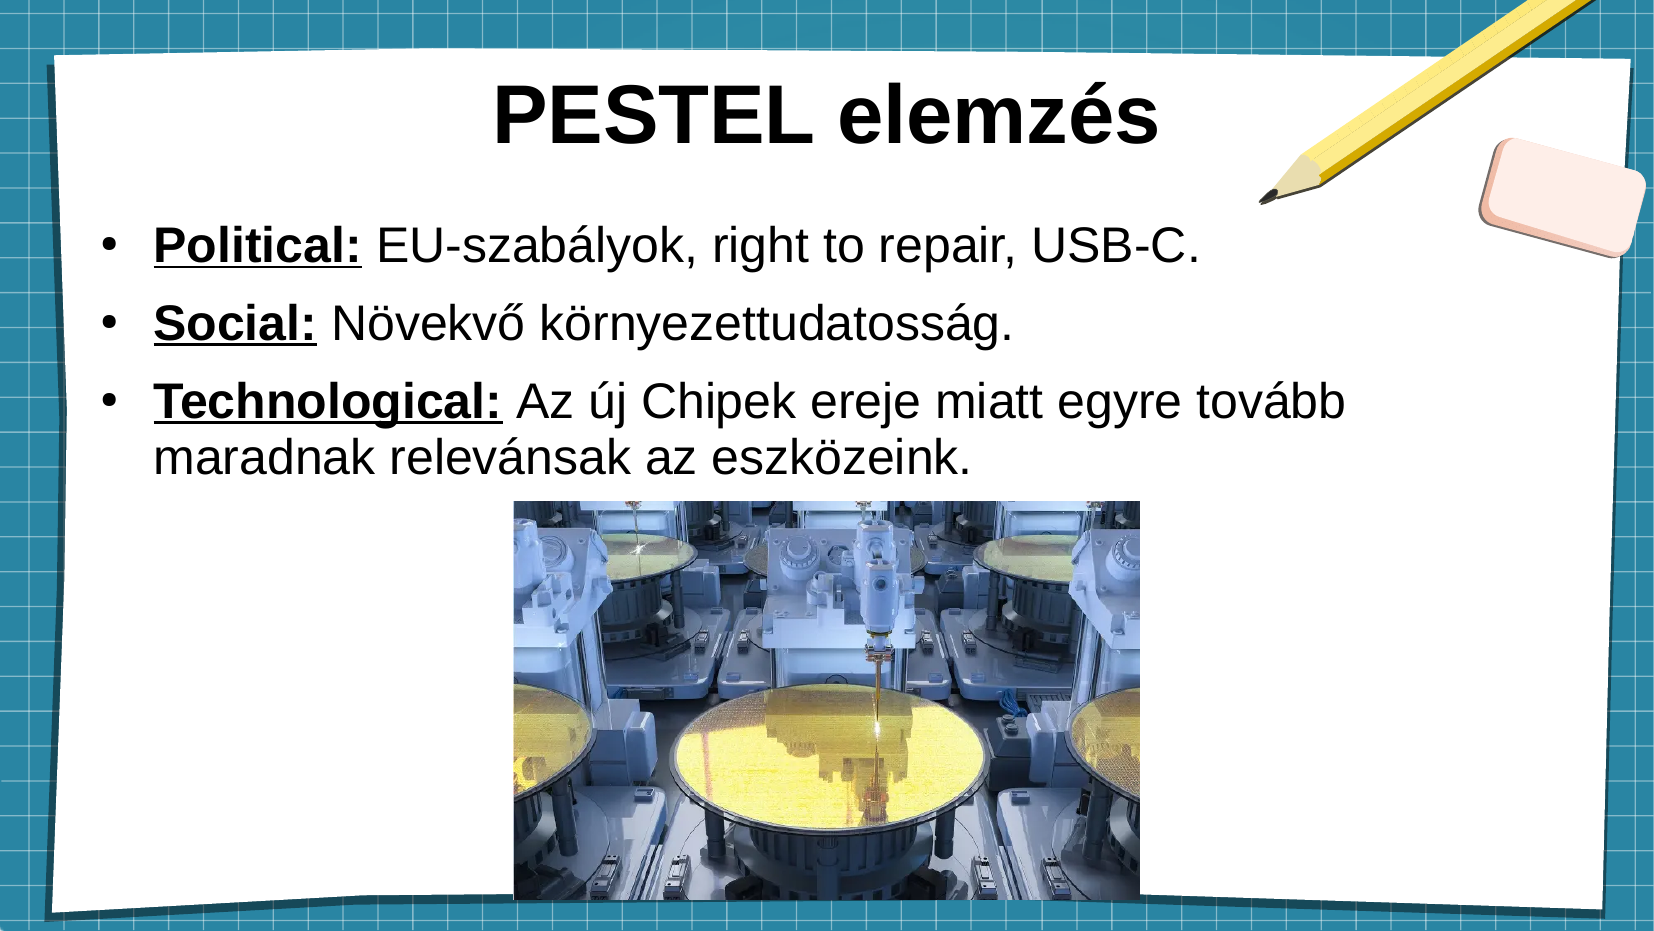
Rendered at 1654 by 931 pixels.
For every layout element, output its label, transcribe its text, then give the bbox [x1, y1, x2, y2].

title PESTEL elemzés [82, 37, 1571, 193]
picture [513, 501, 1140, 901]
list Political: EU-szabályok, right to repair, USB-C. Social: Növekvő környezettudatosság. Technological: Az új Chipek ereje miatt egyre tovább maradnak relevánsak az eszközeink. [82, 217, 1571, 758]
